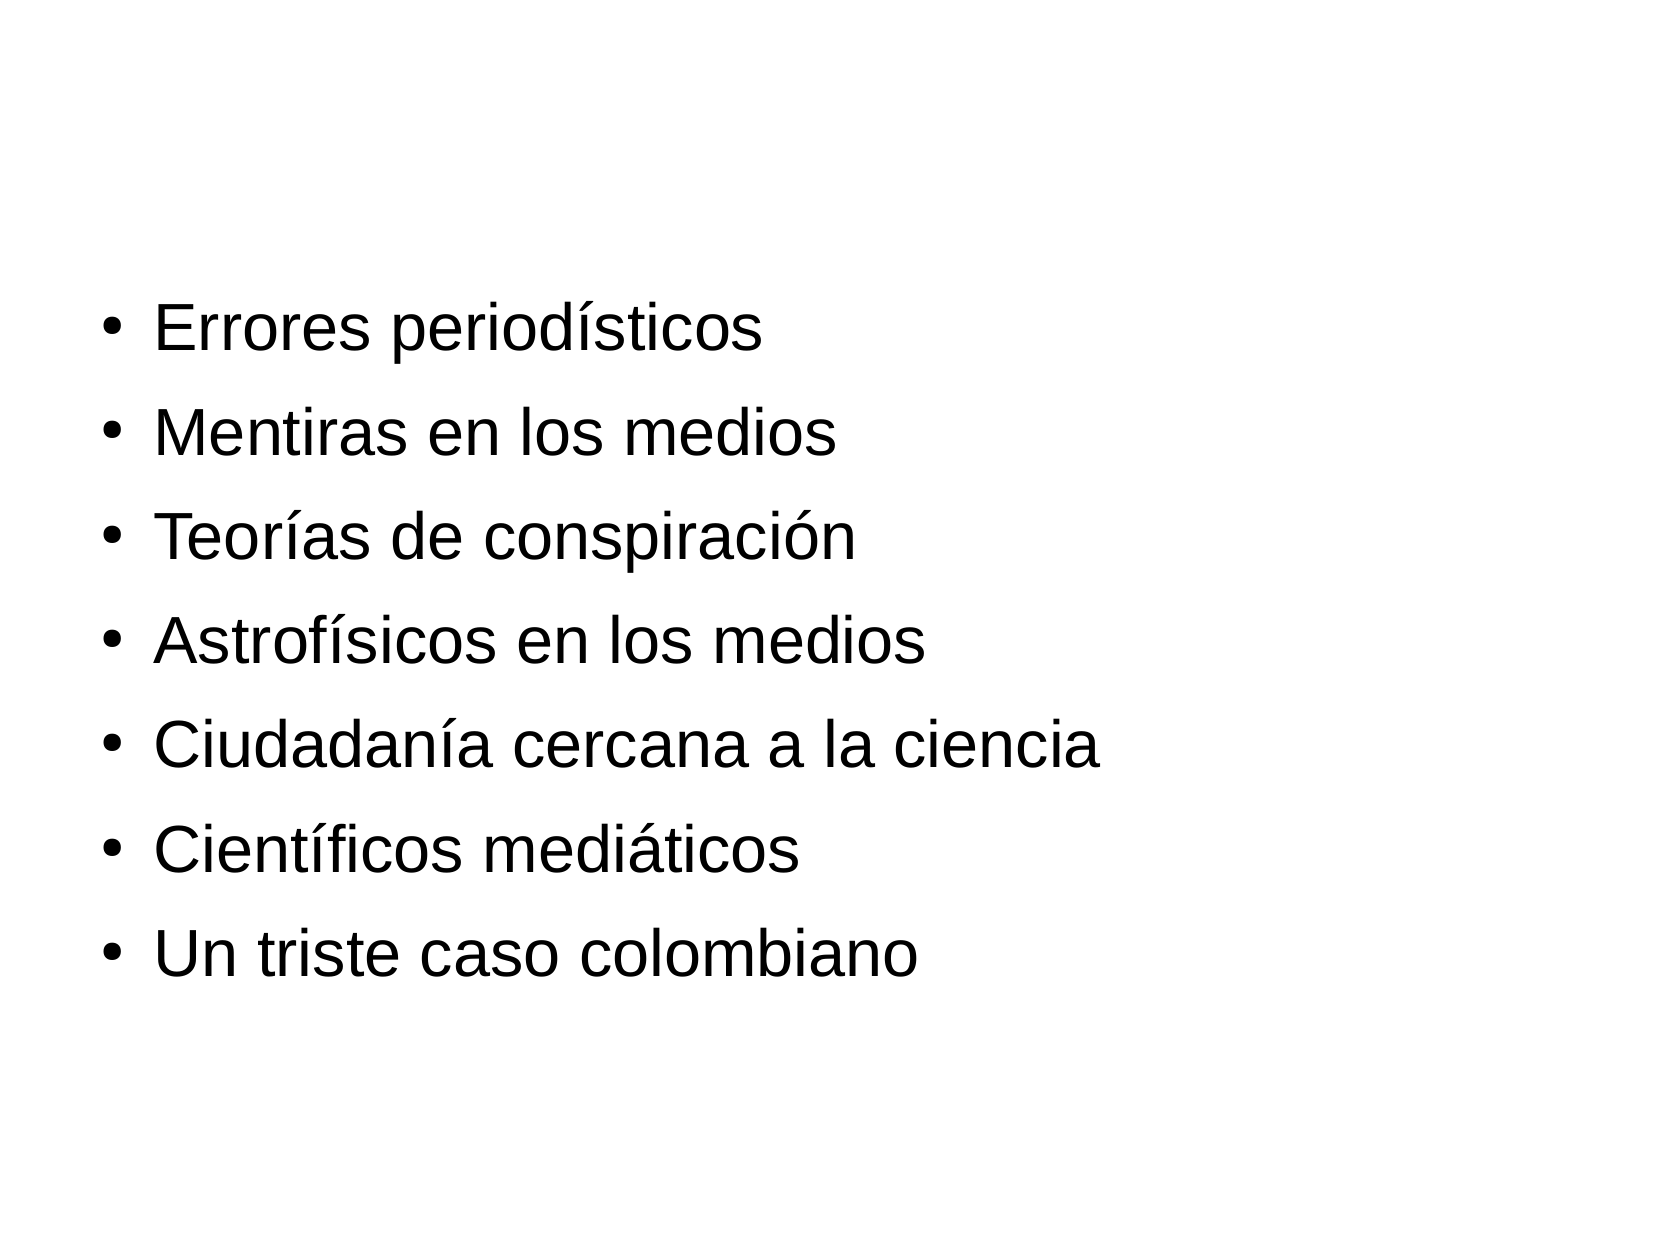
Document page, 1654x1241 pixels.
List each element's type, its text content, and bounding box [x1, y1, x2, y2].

list Errores periodísticos Mentiras en los medios Teorías de conspiración Astrofísicos en los medios Ciudadanía cercana a la ciencia Científicos mediáticos Un triste caso colombiano [82, 290, 1538, 1010]
